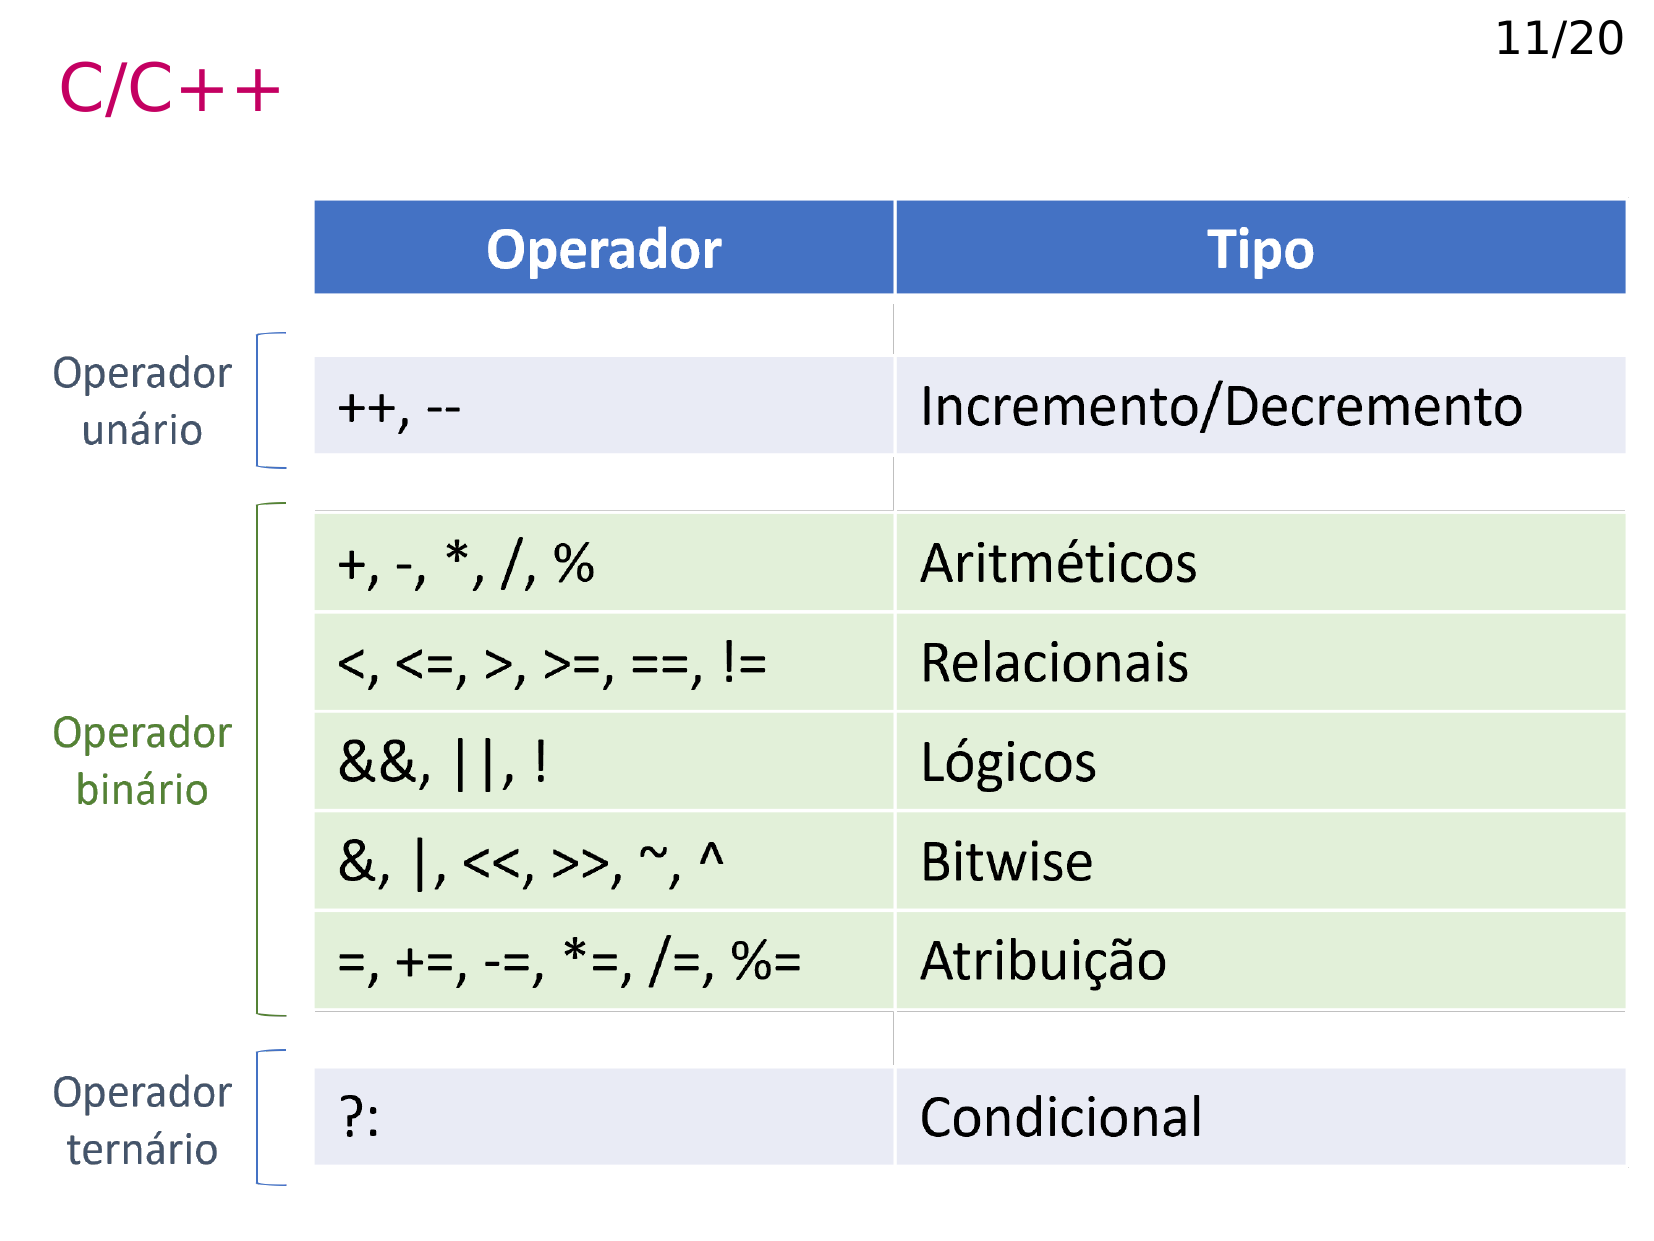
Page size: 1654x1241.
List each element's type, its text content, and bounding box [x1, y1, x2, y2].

title C/C++ [59, 29, 1625, 148]
picture [23, 192, 1634, 1205]
